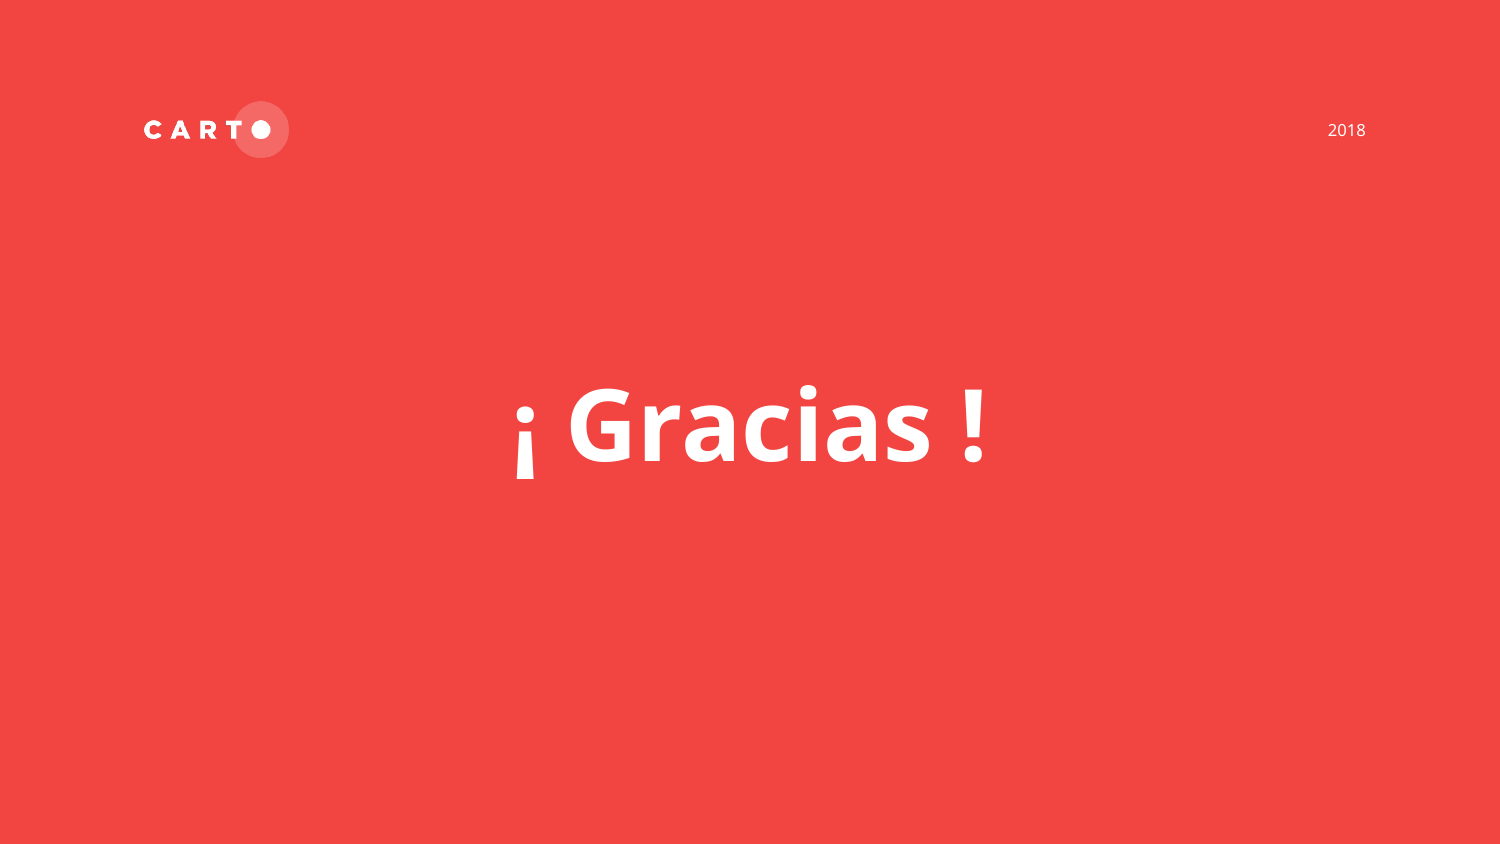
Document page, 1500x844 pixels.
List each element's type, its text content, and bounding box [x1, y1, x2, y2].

title ¡ Gracias ! [119, 286, 1381, 557]
picture [144, 101, 289, 158]
